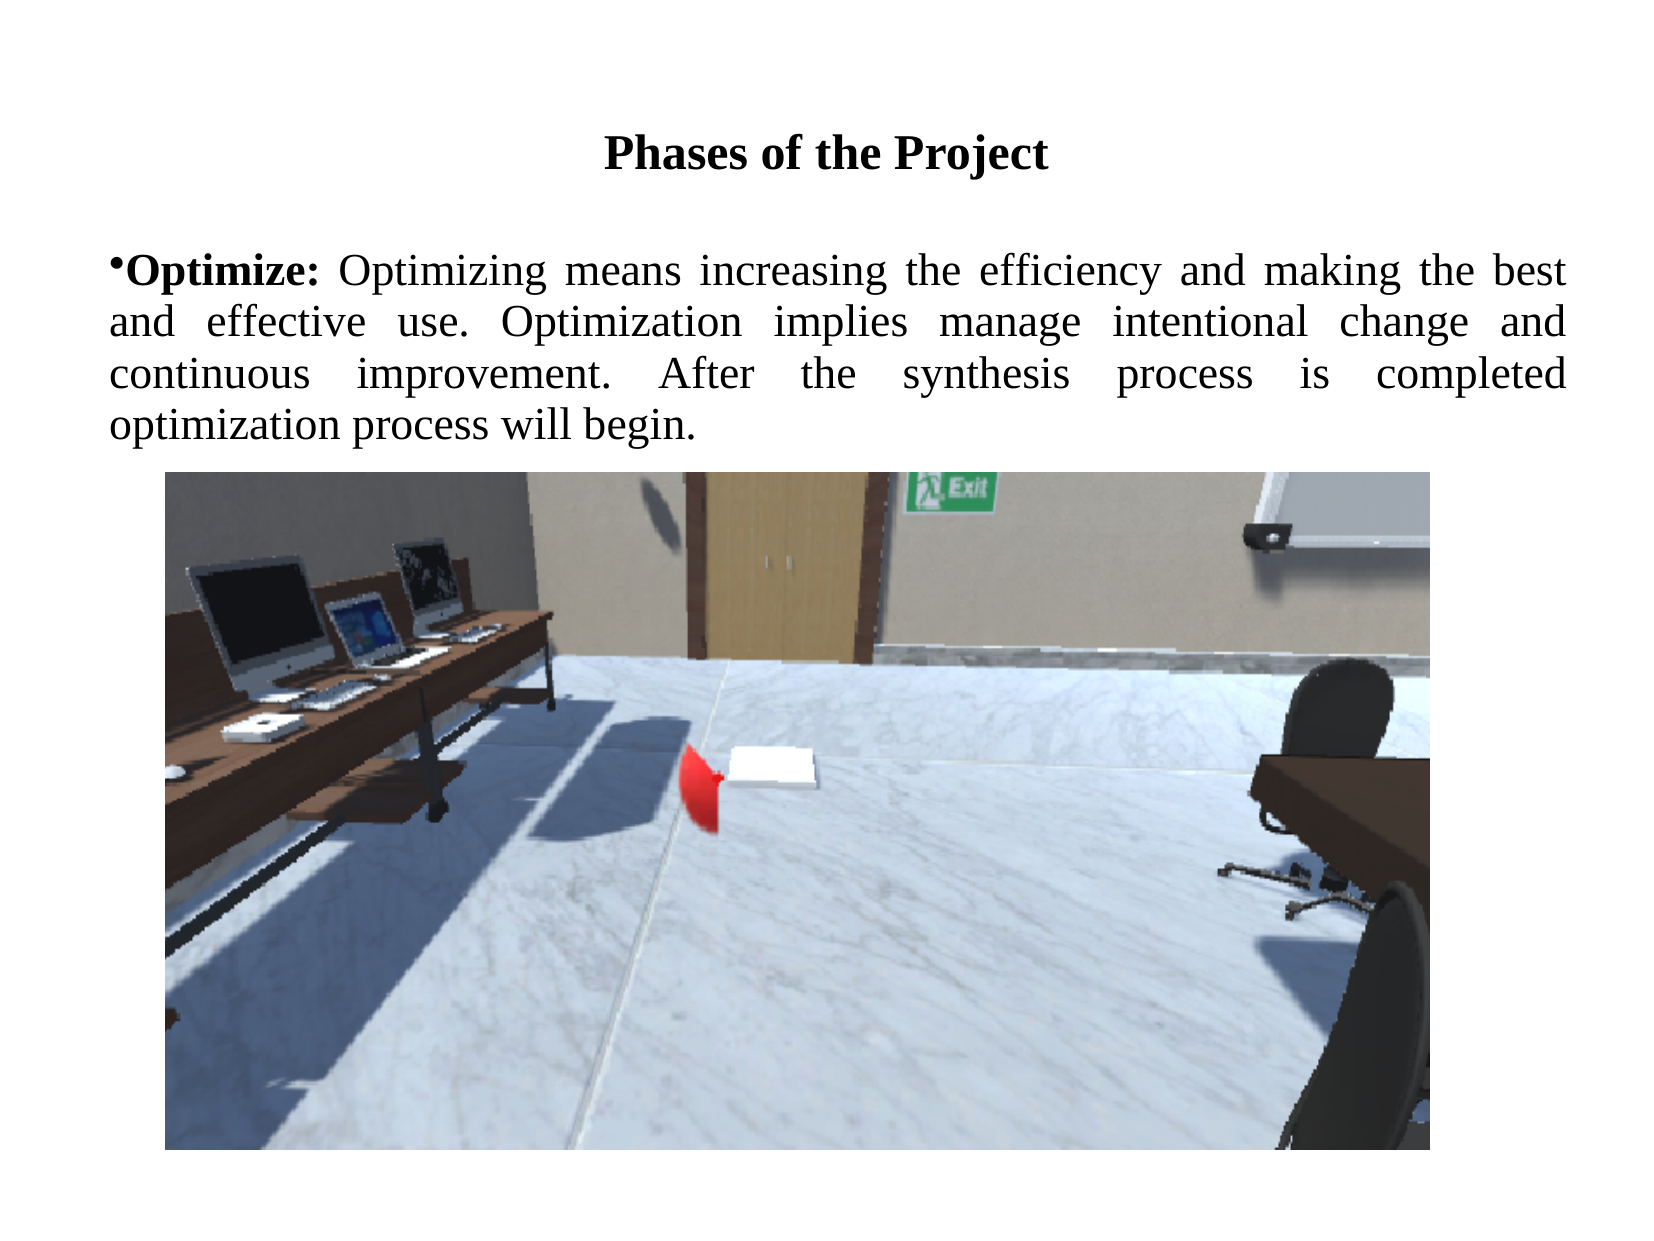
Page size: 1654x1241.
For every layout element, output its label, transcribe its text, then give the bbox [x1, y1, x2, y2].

title Phases of the Project [82, 49, 1571, 256]
picture [165, 472, 1430, 1150]
text_box Optimize: Optimizing means increasing the efficiency and making the best and effective use. Optimization implies manage intentional change and continuous improvement. After the synthesis process is completed optimization process will begin. [94, 186, 1583, 464]
